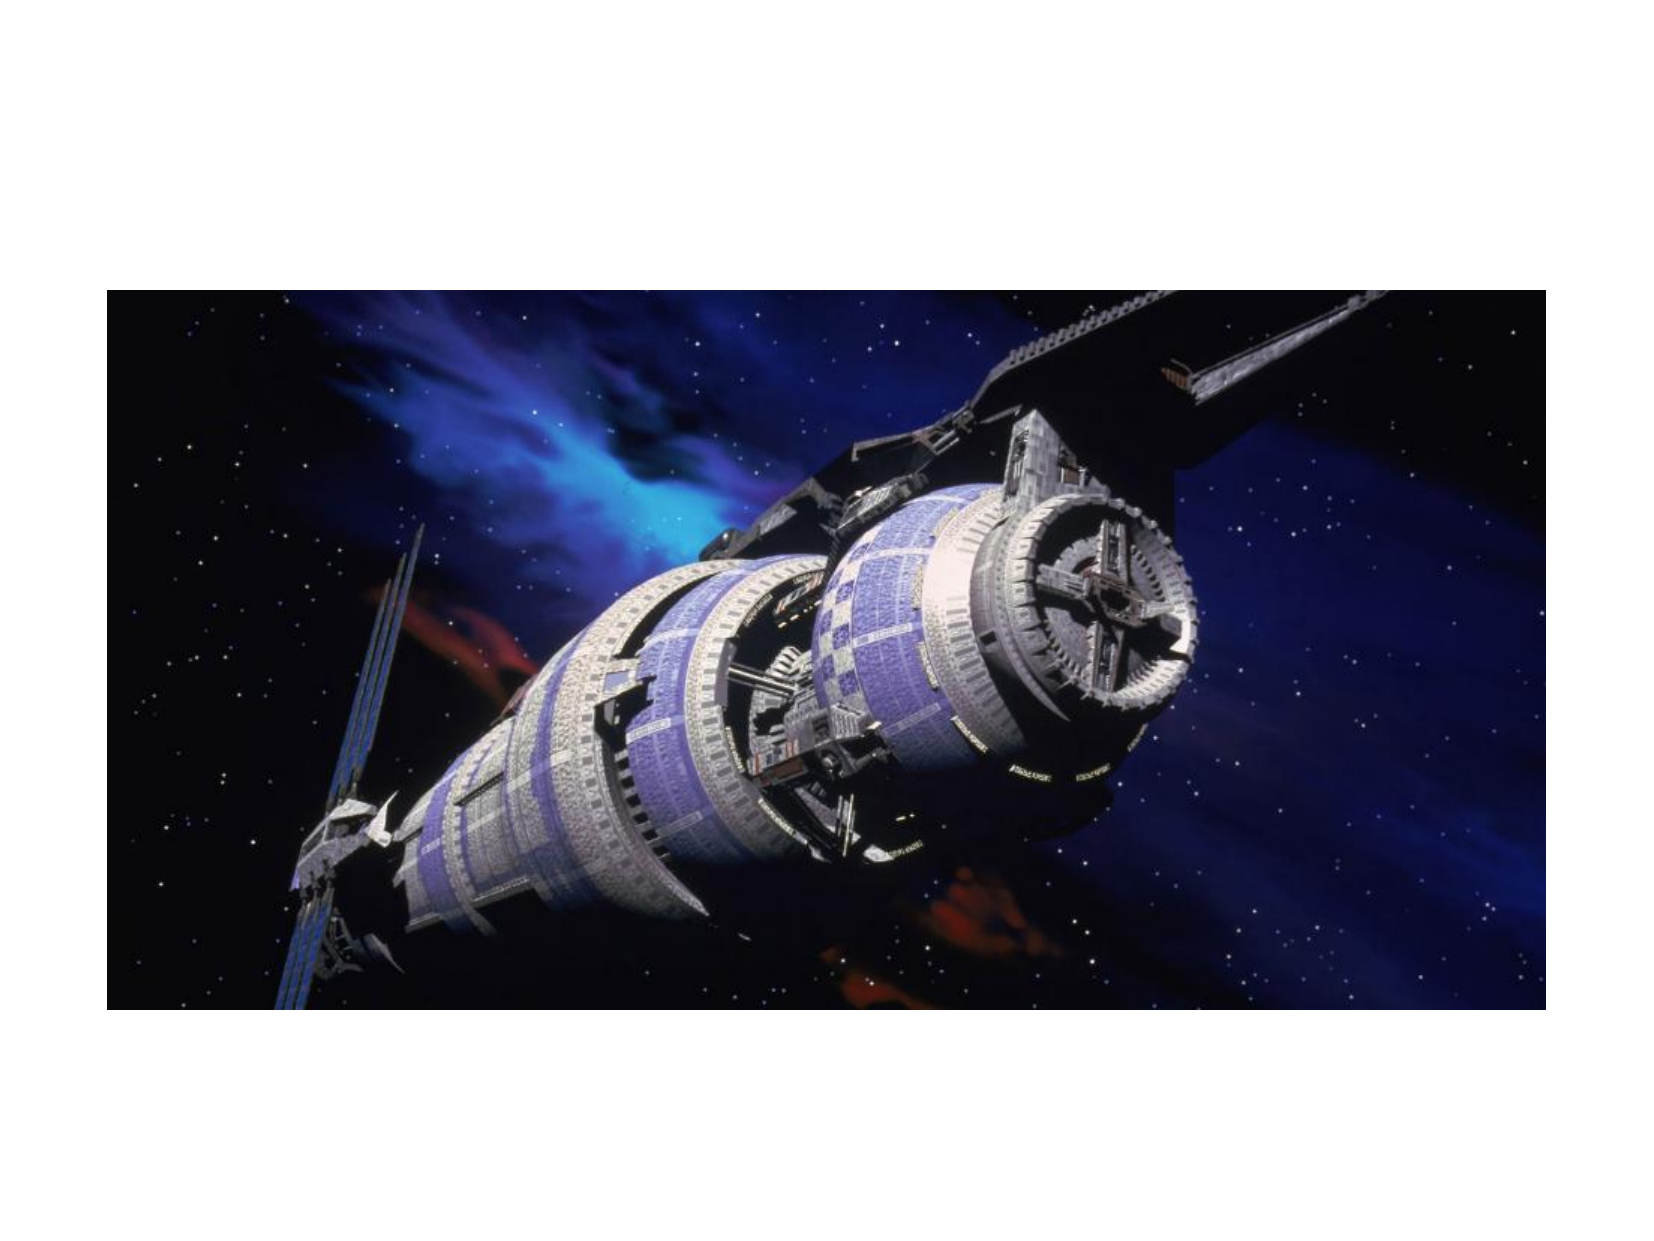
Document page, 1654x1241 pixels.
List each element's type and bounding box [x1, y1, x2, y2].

picture [107, 290, 1546, 1010]
